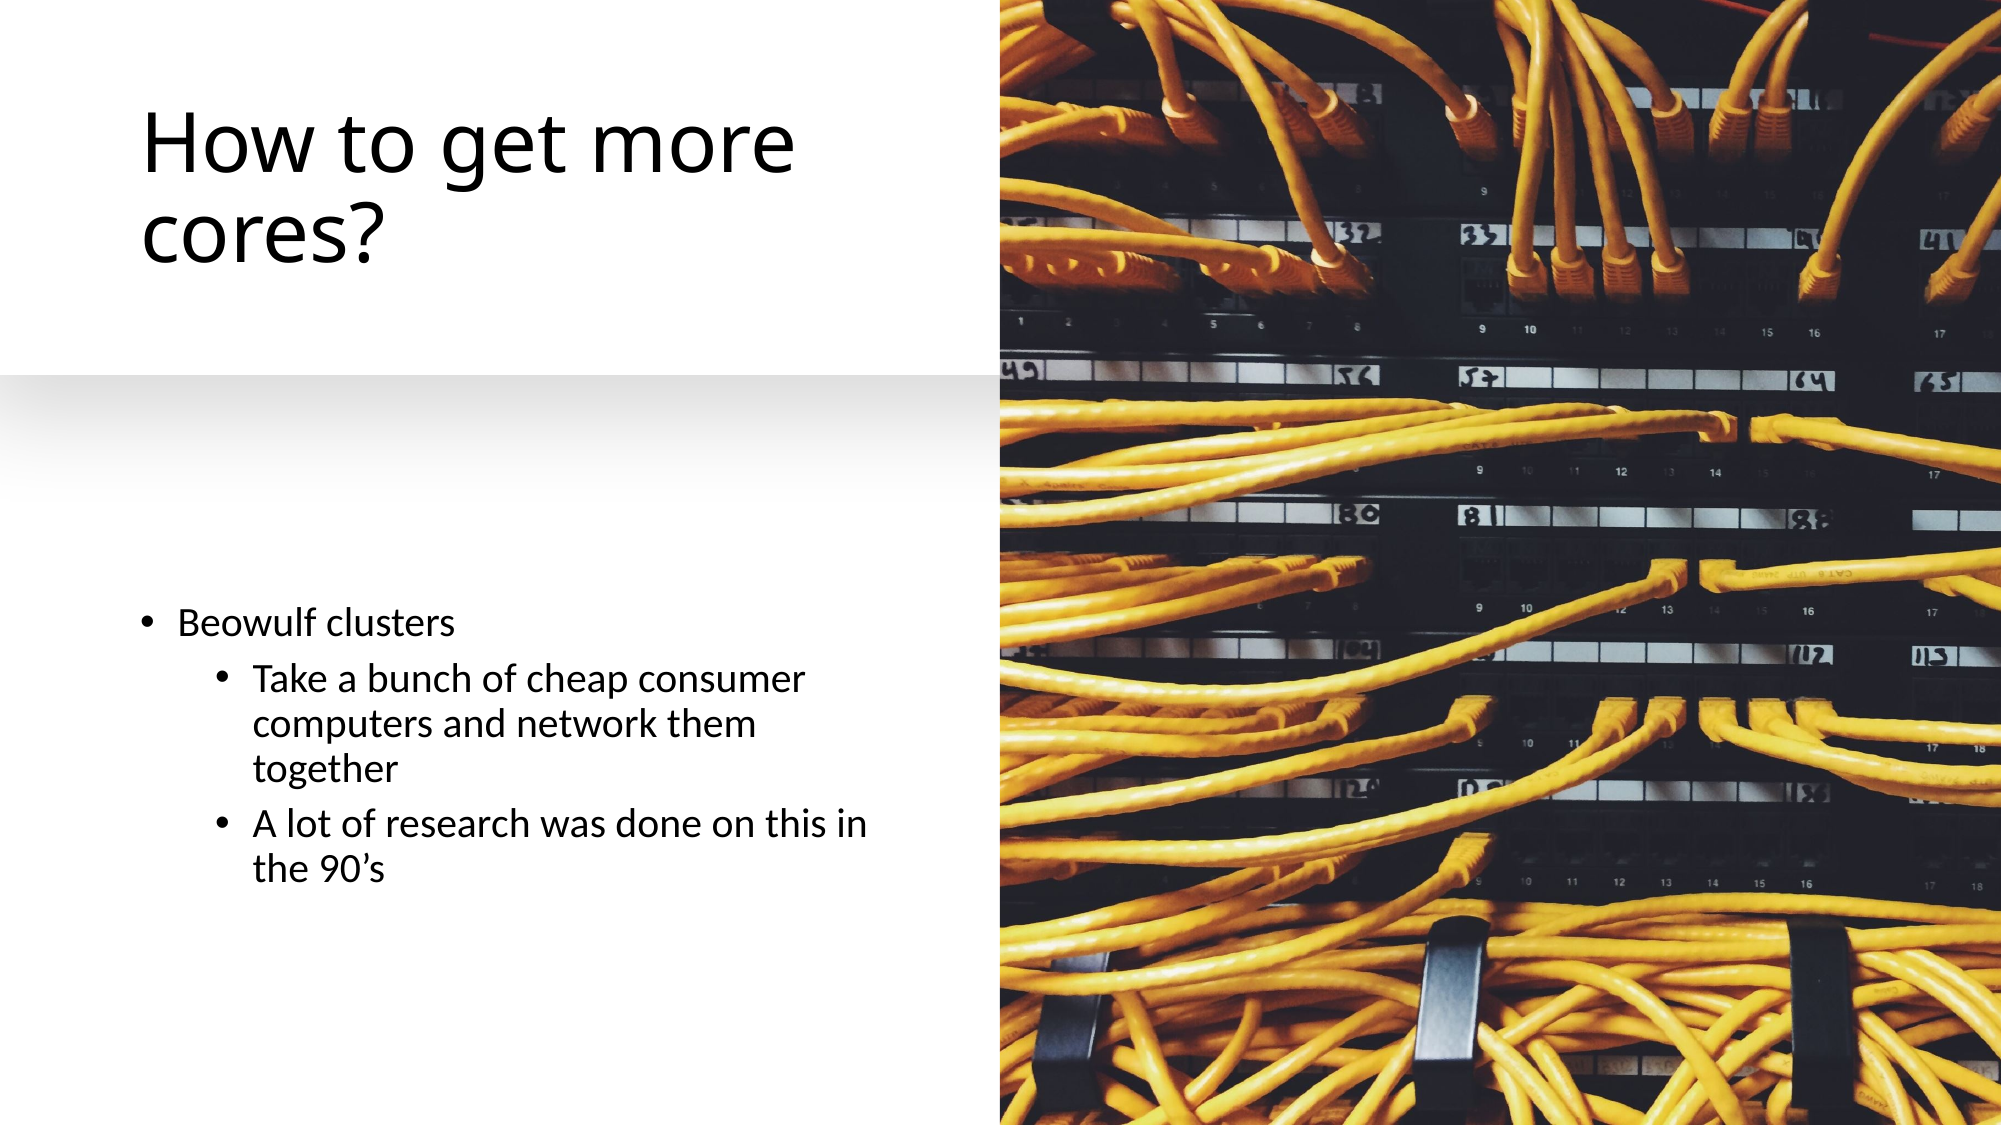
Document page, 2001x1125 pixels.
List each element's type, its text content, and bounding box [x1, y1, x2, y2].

picture [999, 0, 2001, 1125]
title How to get more cores? [124, 57, 888, 324]
list Beowulf clusters Take a bunch of cheap consumer computers and network them together A lot of research was done on this in the 90’s [124, 450, 888, 1043]
